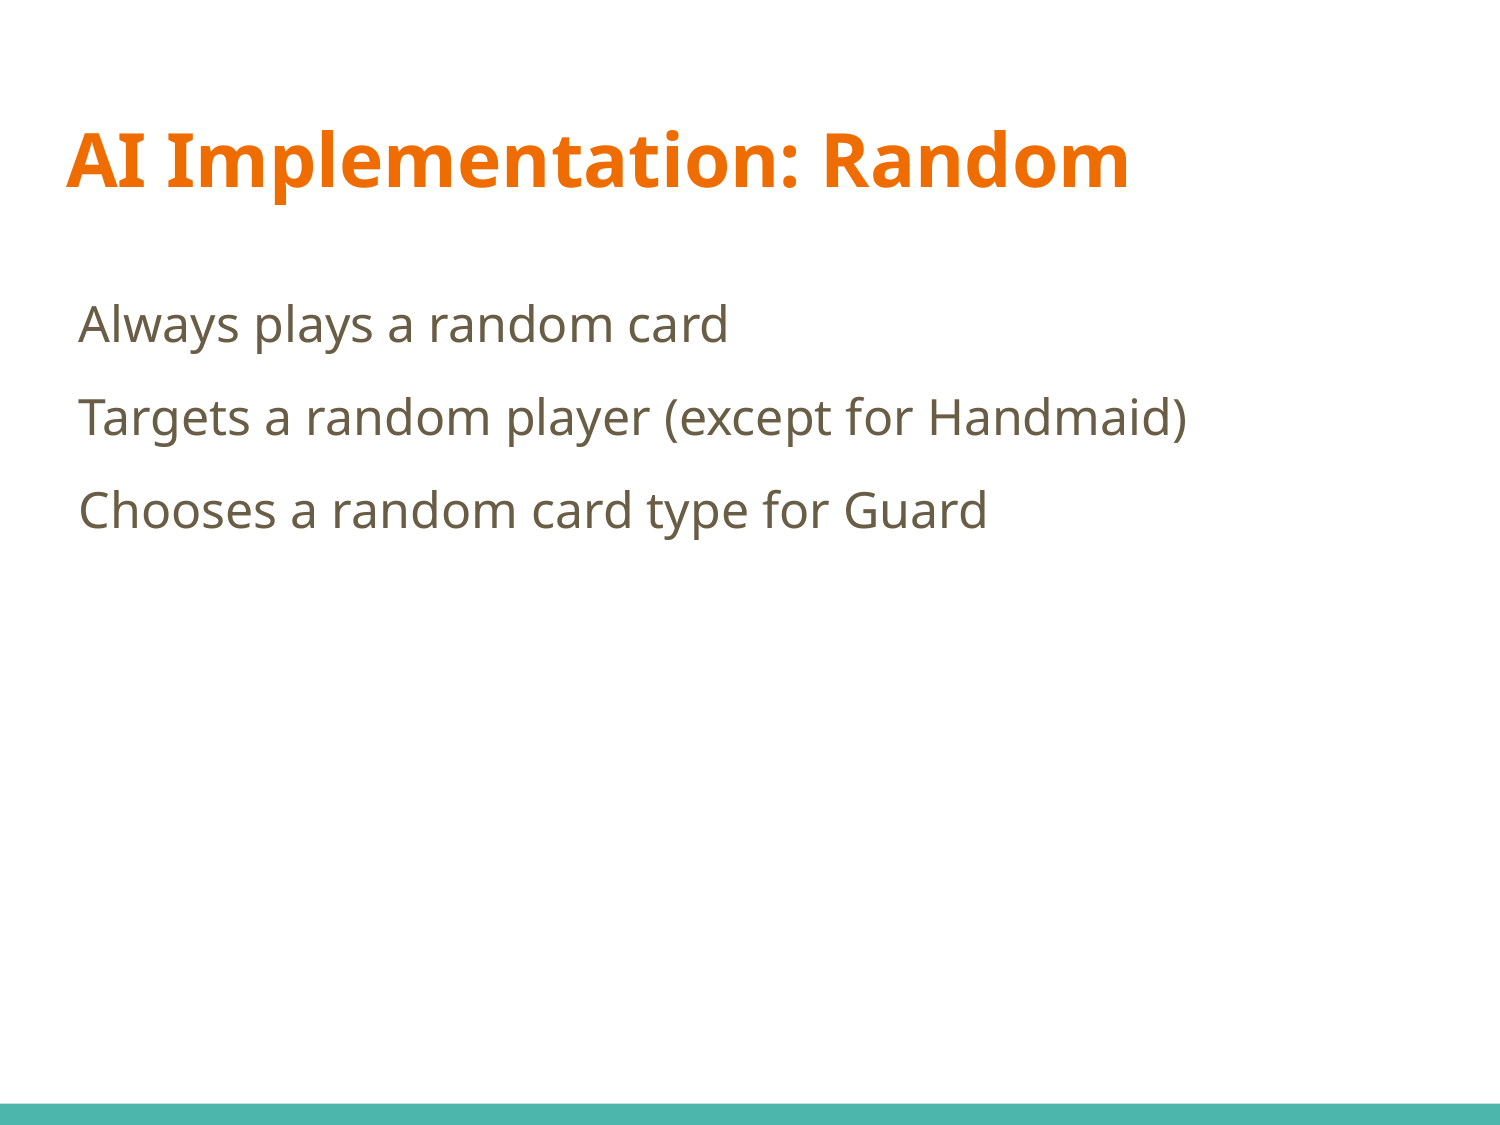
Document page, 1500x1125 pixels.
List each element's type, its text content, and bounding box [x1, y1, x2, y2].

title AI Implementation: Random [51, 97, 1449, 252]
list Always plays a random card Targets a random player (except for Handmaid) Chooses a random card type for Guard [51, 276, 1449, 1000]
